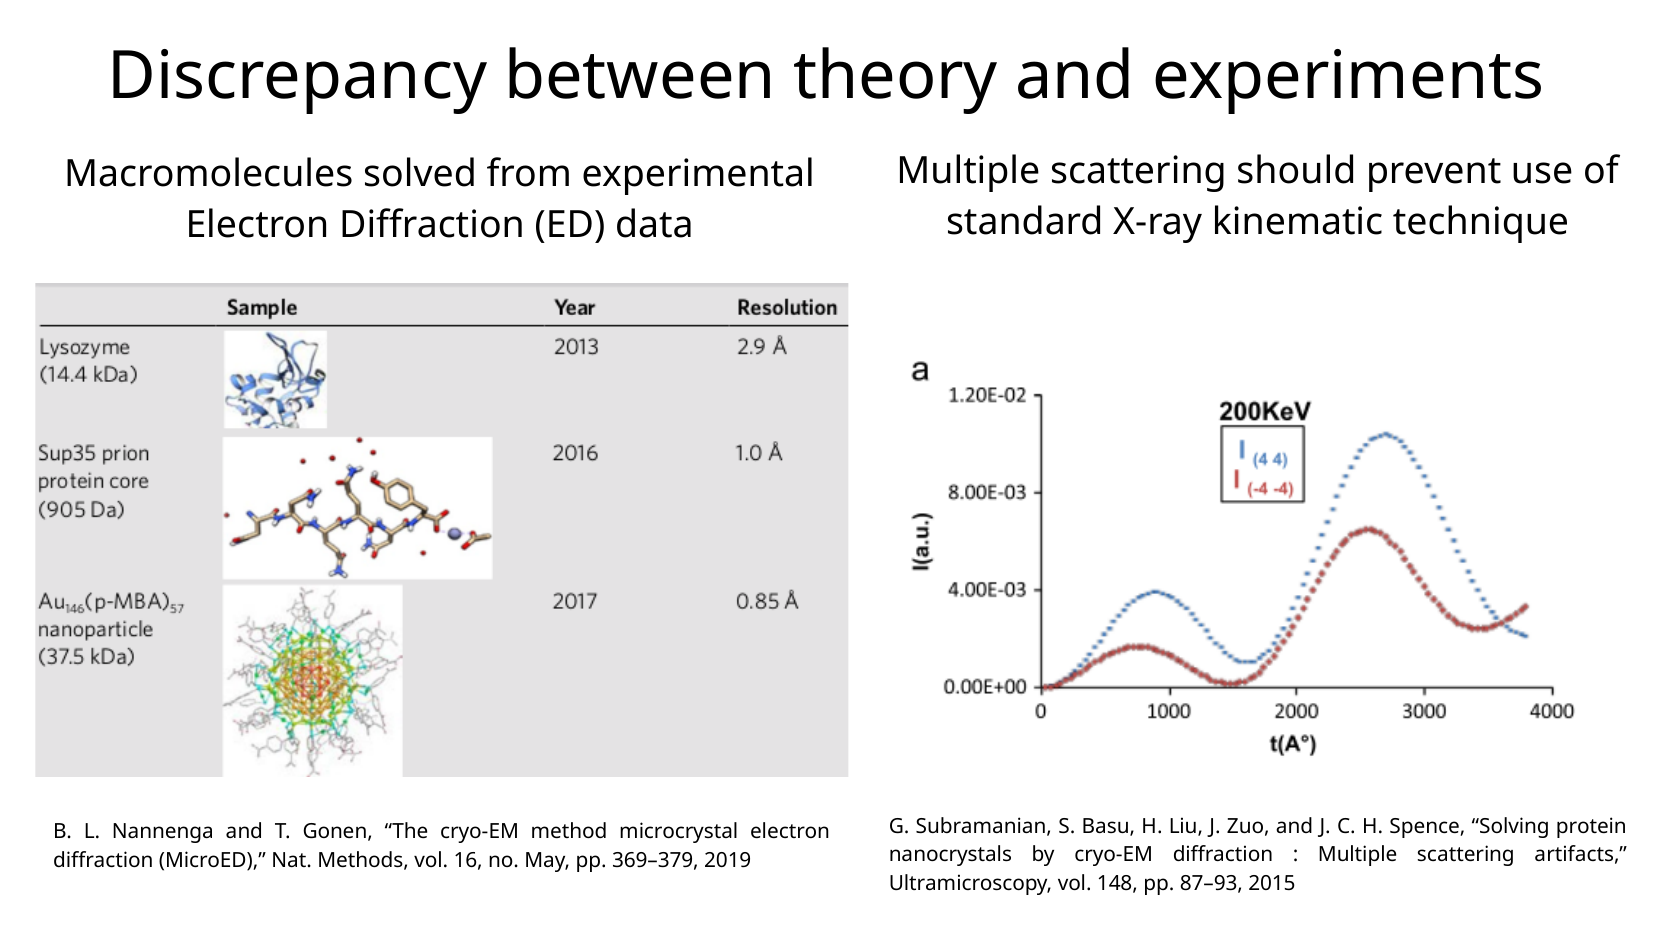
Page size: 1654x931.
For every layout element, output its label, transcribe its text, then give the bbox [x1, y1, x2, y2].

text_box G. Subramanian, S. Basu, H. Liu, J. Zuo, and J. C. H. Spence, “Solving protein nanocrystals by cryo-EM diffraction : Multiple scattering artifacts,” Ultramicroscopy, vol. 148, pp. 87–93, 2015 [874, 803, 1642, 902]
text_box B. L. Nannenga and T. Gonen, “The cryo-EM method microcrystal electron diffraction (MicroED),” Nat. Methods, vol. 16, no. May, pp. 369–379, 2019 [38, 809, 845, 880]
picture [897, 342, 1598, 774]
picture [35, 283, 849, 777]
title Multiple scattering should prevent use of standard X-ray kinematic technique [888, 144, 1627, 246]
title Macromolecules solved from experimental Electron Diffraction (ED) data [41, 147, 839, 249]
title Discrepancy between theory and experiments [0, 0, 1654, 148]
